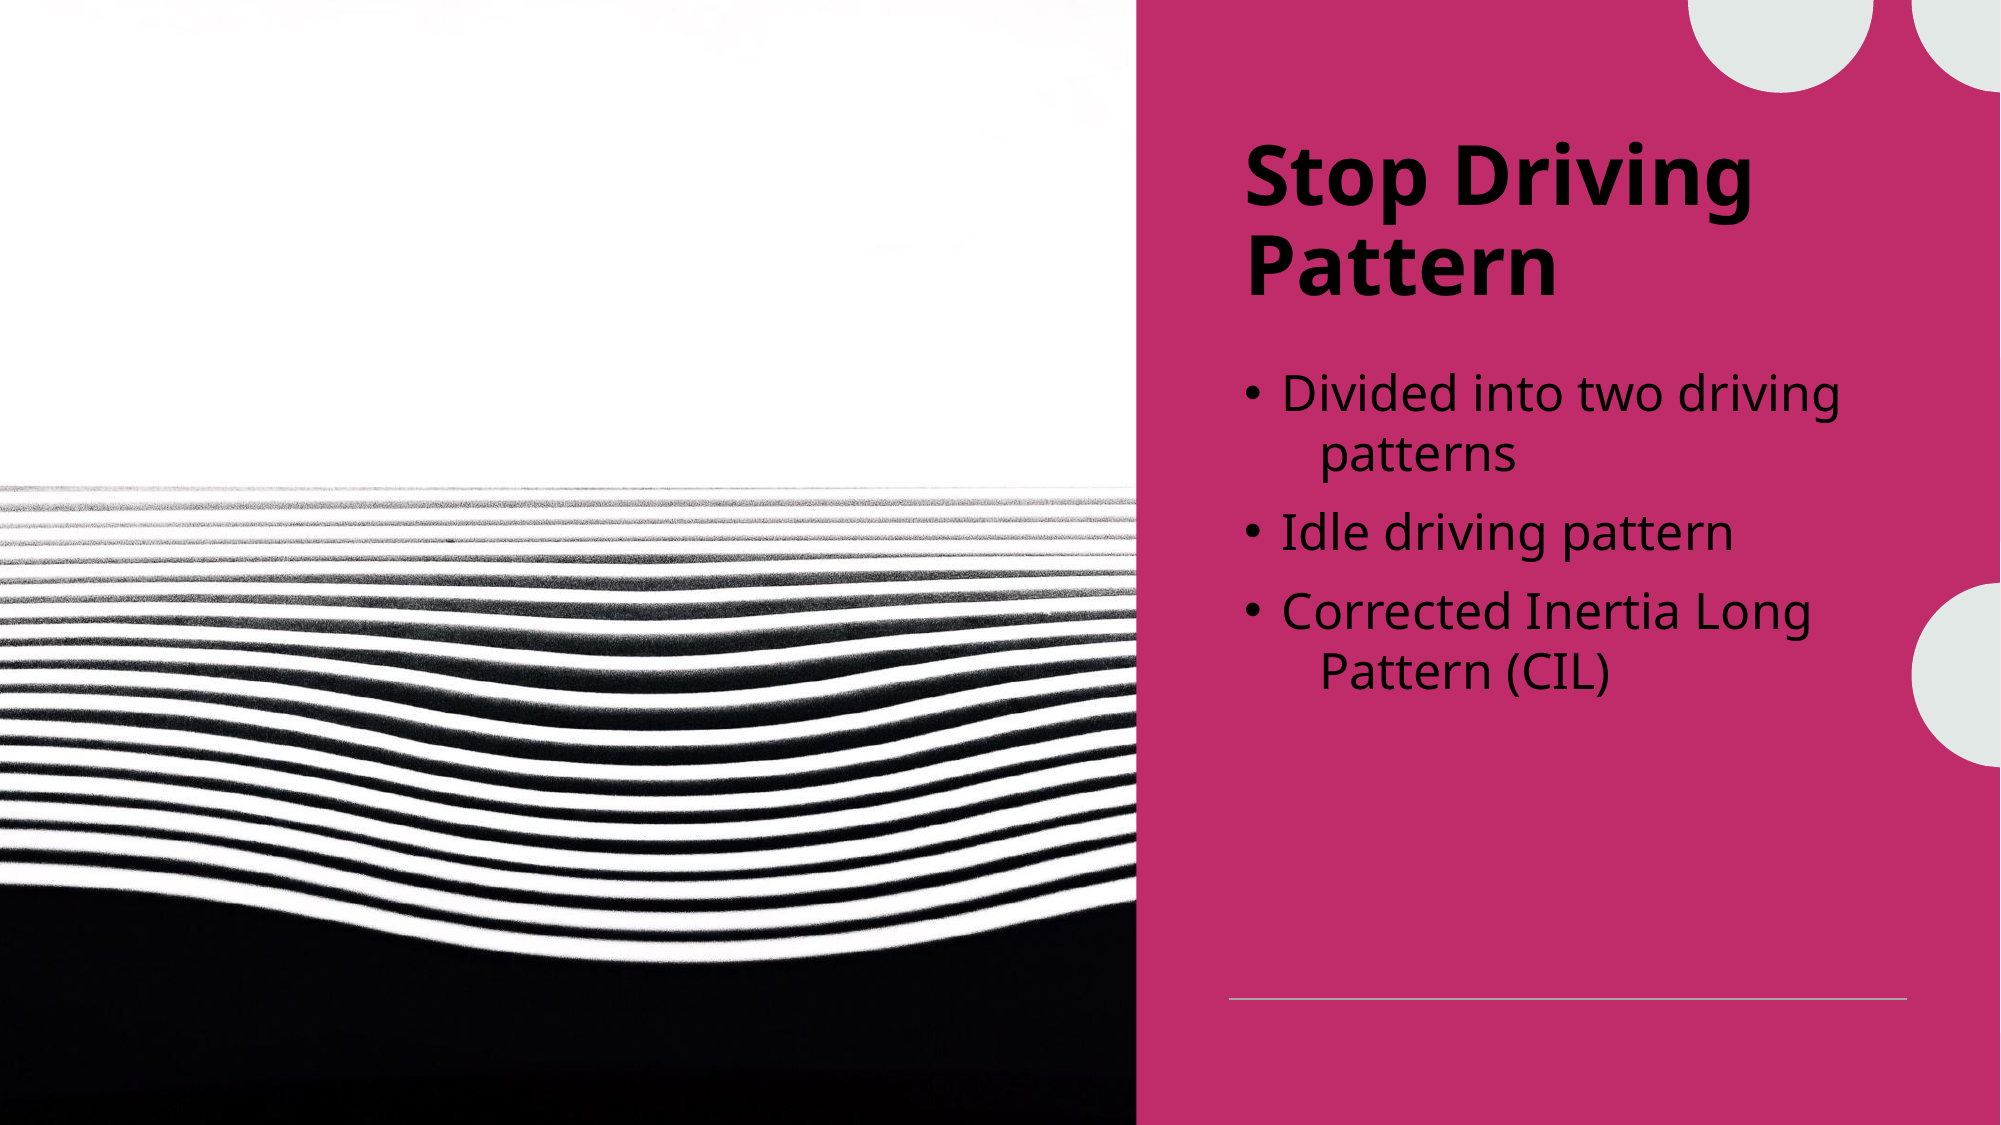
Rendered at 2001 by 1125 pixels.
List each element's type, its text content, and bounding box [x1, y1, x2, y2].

title Stop Driving Pattern [1229, 126, 1908, 335]
text_box [1137, 0, 2000, 1125]
picture [0, 0, 1137, 1125]
list Divided into two driving patterns Idle driving pattern Corrected Inertia Long Pattern (CIL) [1229, 354, 1908, 946]
